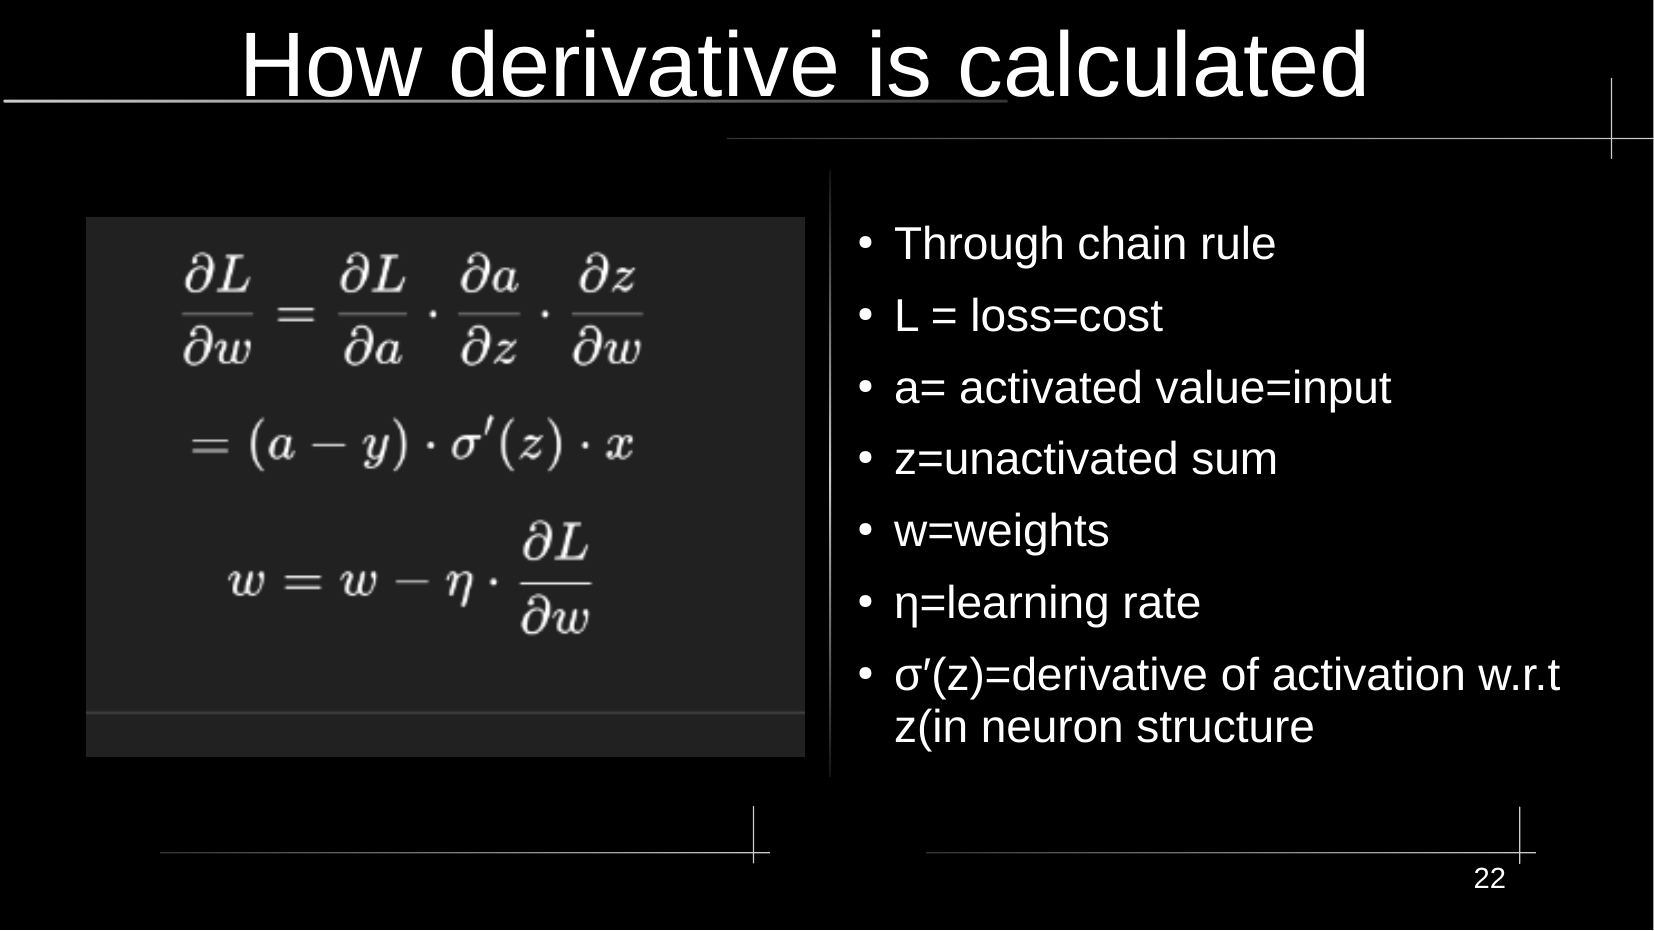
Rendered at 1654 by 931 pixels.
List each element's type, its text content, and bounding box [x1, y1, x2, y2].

list Through chain rule L = loss=cost a= activated value=input z=unactivated sum w=weights η=learning rate σ′(z)=derivative of activation w.r.t z(in neuron structure [845, 217, 1572, 758]
title How derivative is calculated [23, 11, 1589, 119]
picture [86, 217, 805, 758]
